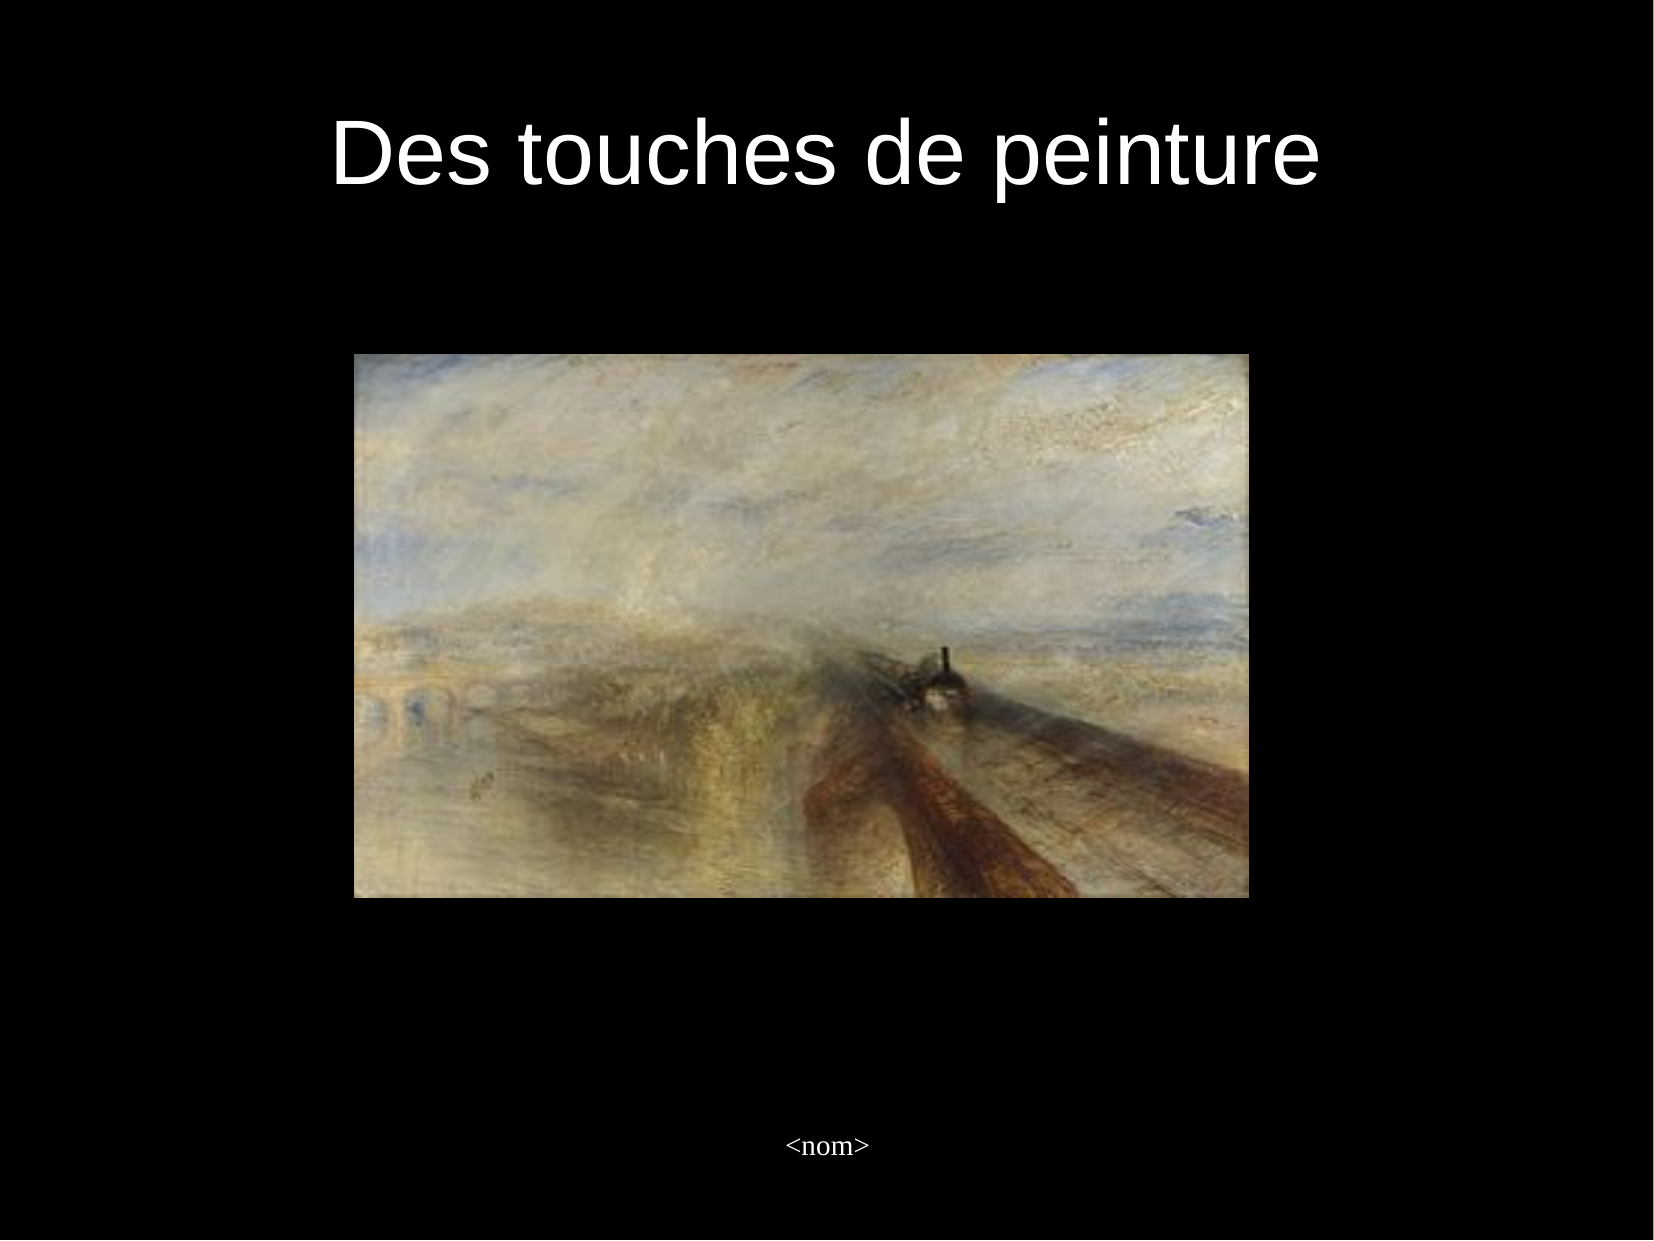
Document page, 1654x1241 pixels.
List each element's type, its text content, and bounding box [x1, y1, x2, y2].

title Des touches de peinture [82, 49, 1571, 257]
picture [354, 354, 1249, 898]
